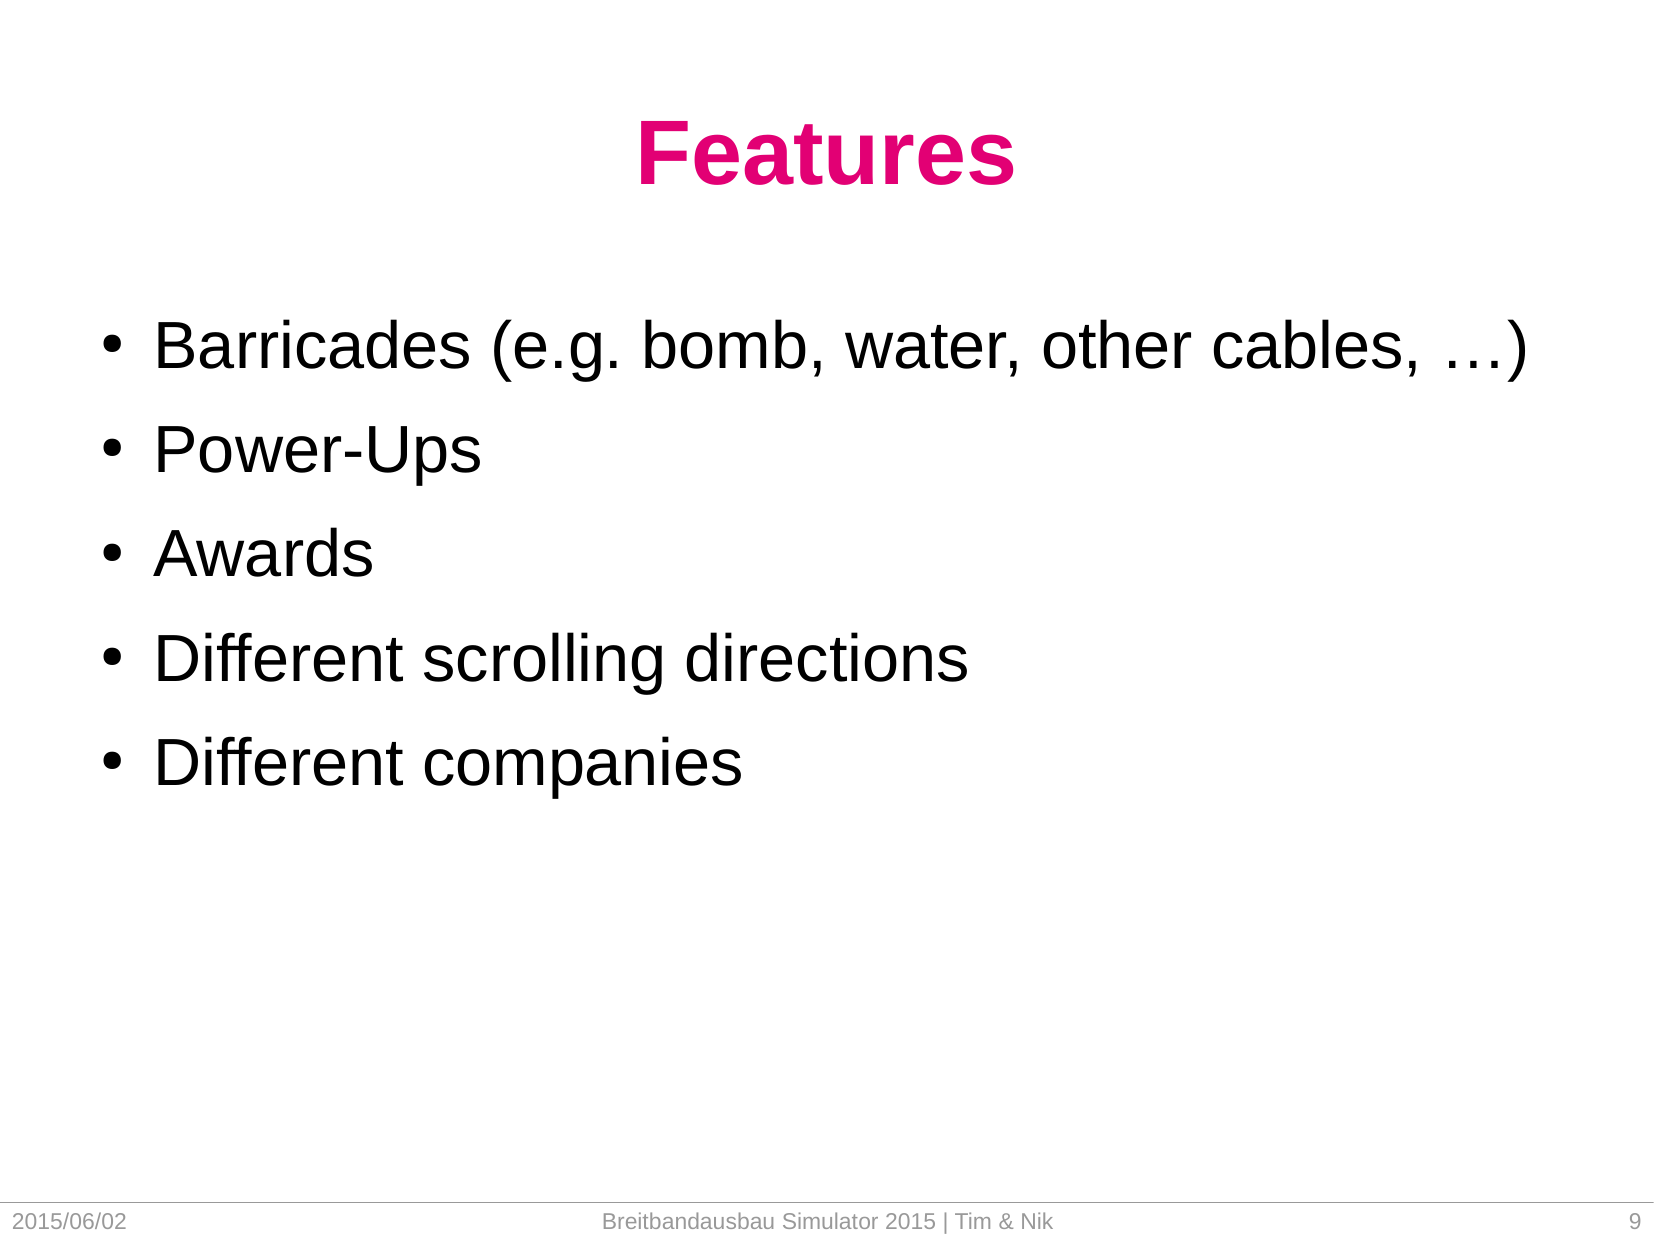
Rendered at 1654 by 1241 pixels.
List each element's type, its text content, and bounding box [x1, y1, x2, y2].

title Features [82, 49, 1571, 257]
list Barricades (e.g. bomb, water, other cables, …) Power-Ups Awards Different scrolling directions Different companies [82, 307, 1571, 1156]
